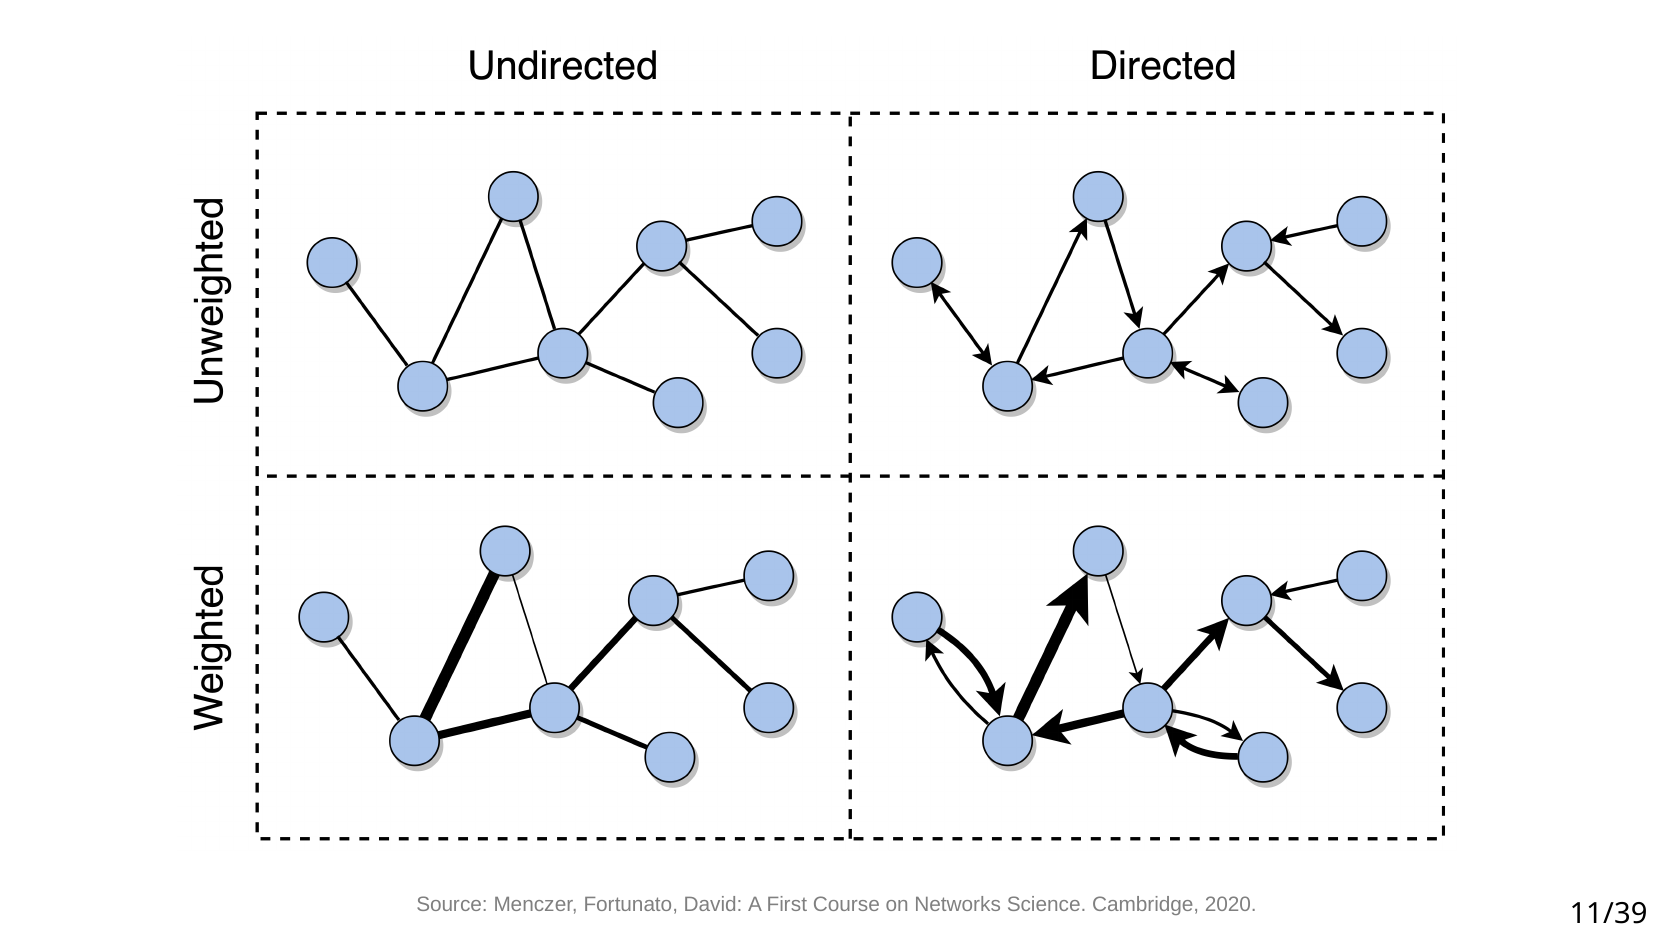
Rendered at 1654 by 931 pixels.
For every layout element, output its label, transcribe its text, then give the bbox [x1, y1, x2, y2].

picture [177, 36, 1457, 851]
text_box Source: Menczer, Fortunato, David: A First Course on Networks Science. Cambridge, 2020. [303, 885, 1369, 931]
